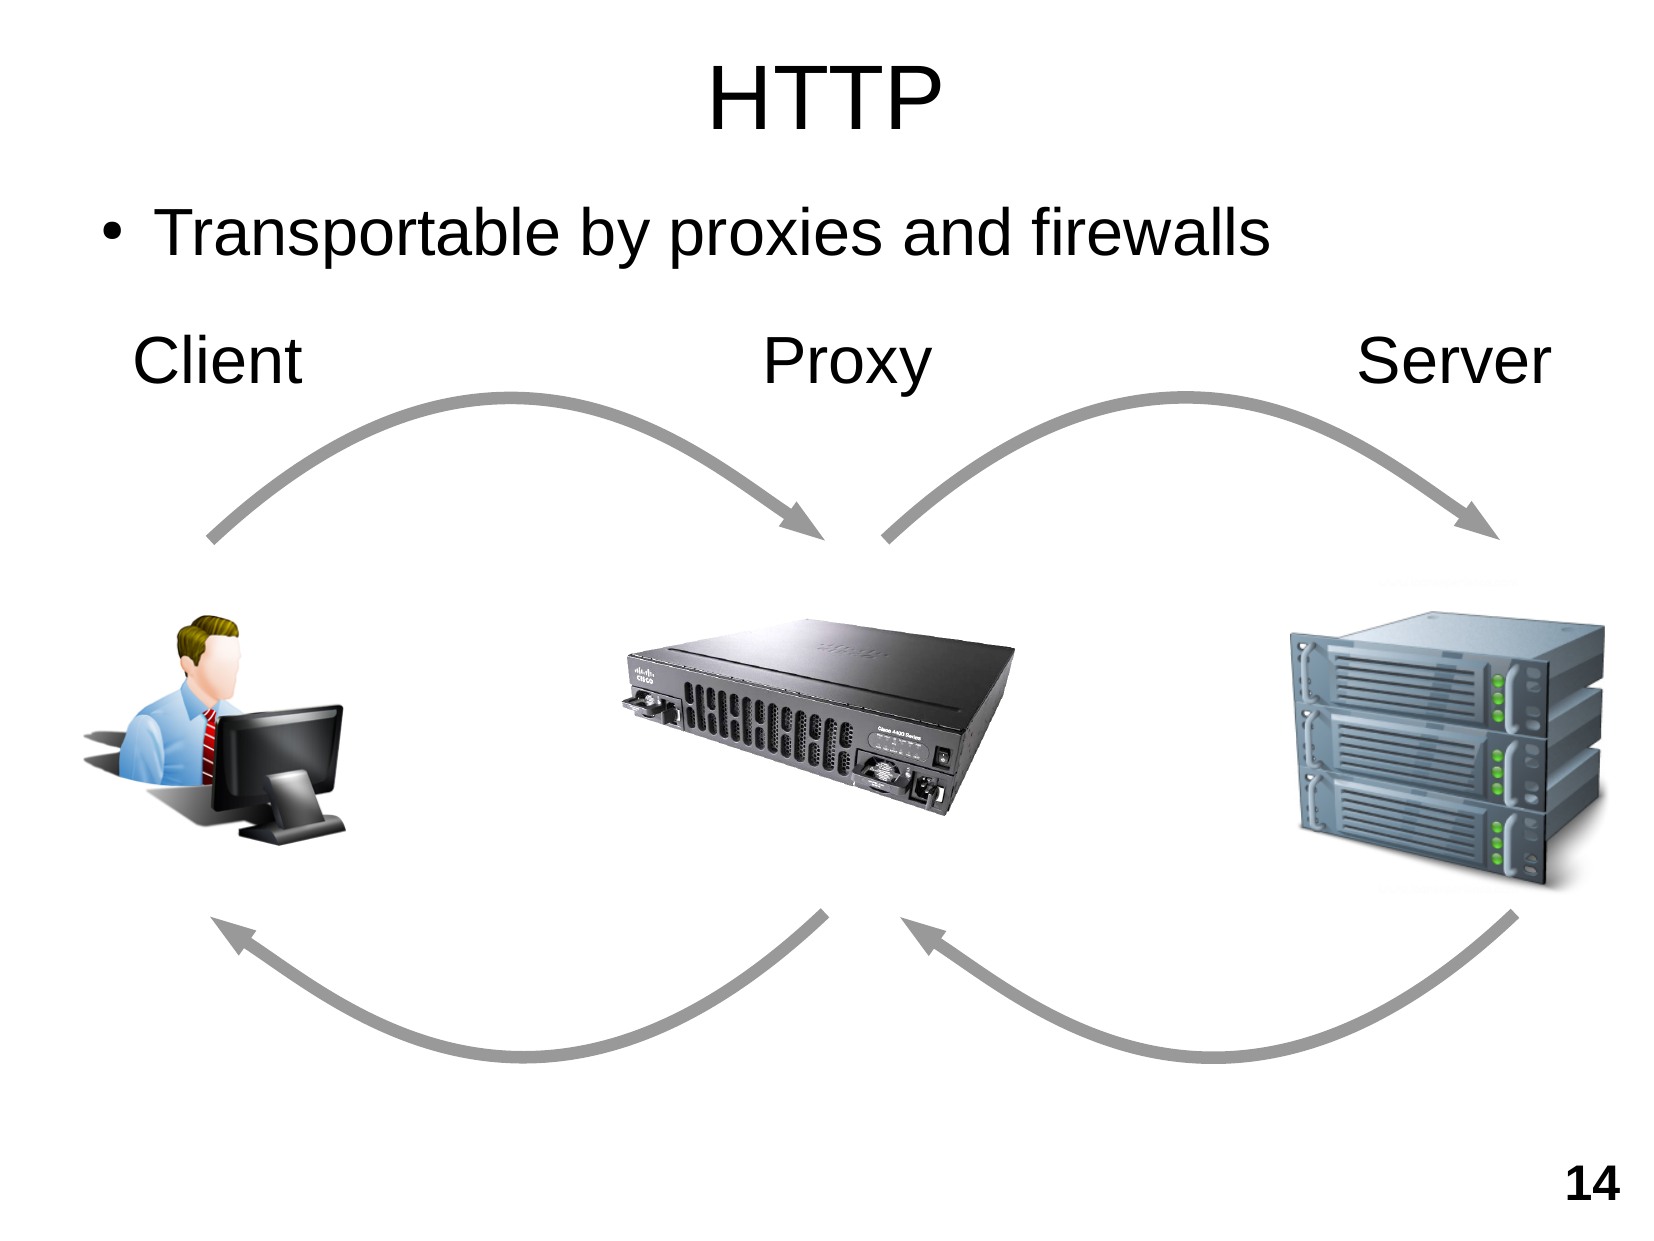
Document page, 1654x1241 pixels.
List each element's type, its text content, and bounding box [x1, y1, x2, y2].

list Transportable by proxies and firewalls [82, 195, 1571, 271]
title HTTP [82, 15, 1571, 181]
text_box Server [1290, 315, 1621, 406]
picture [1290, 575, 1610, 896]
picture [82, 615, 346, 846]
text_box Proxy [705, 315, 991, 406]
picture [615, 610, 1035, 826]
text_box Client [75, 315, 361, 406]
